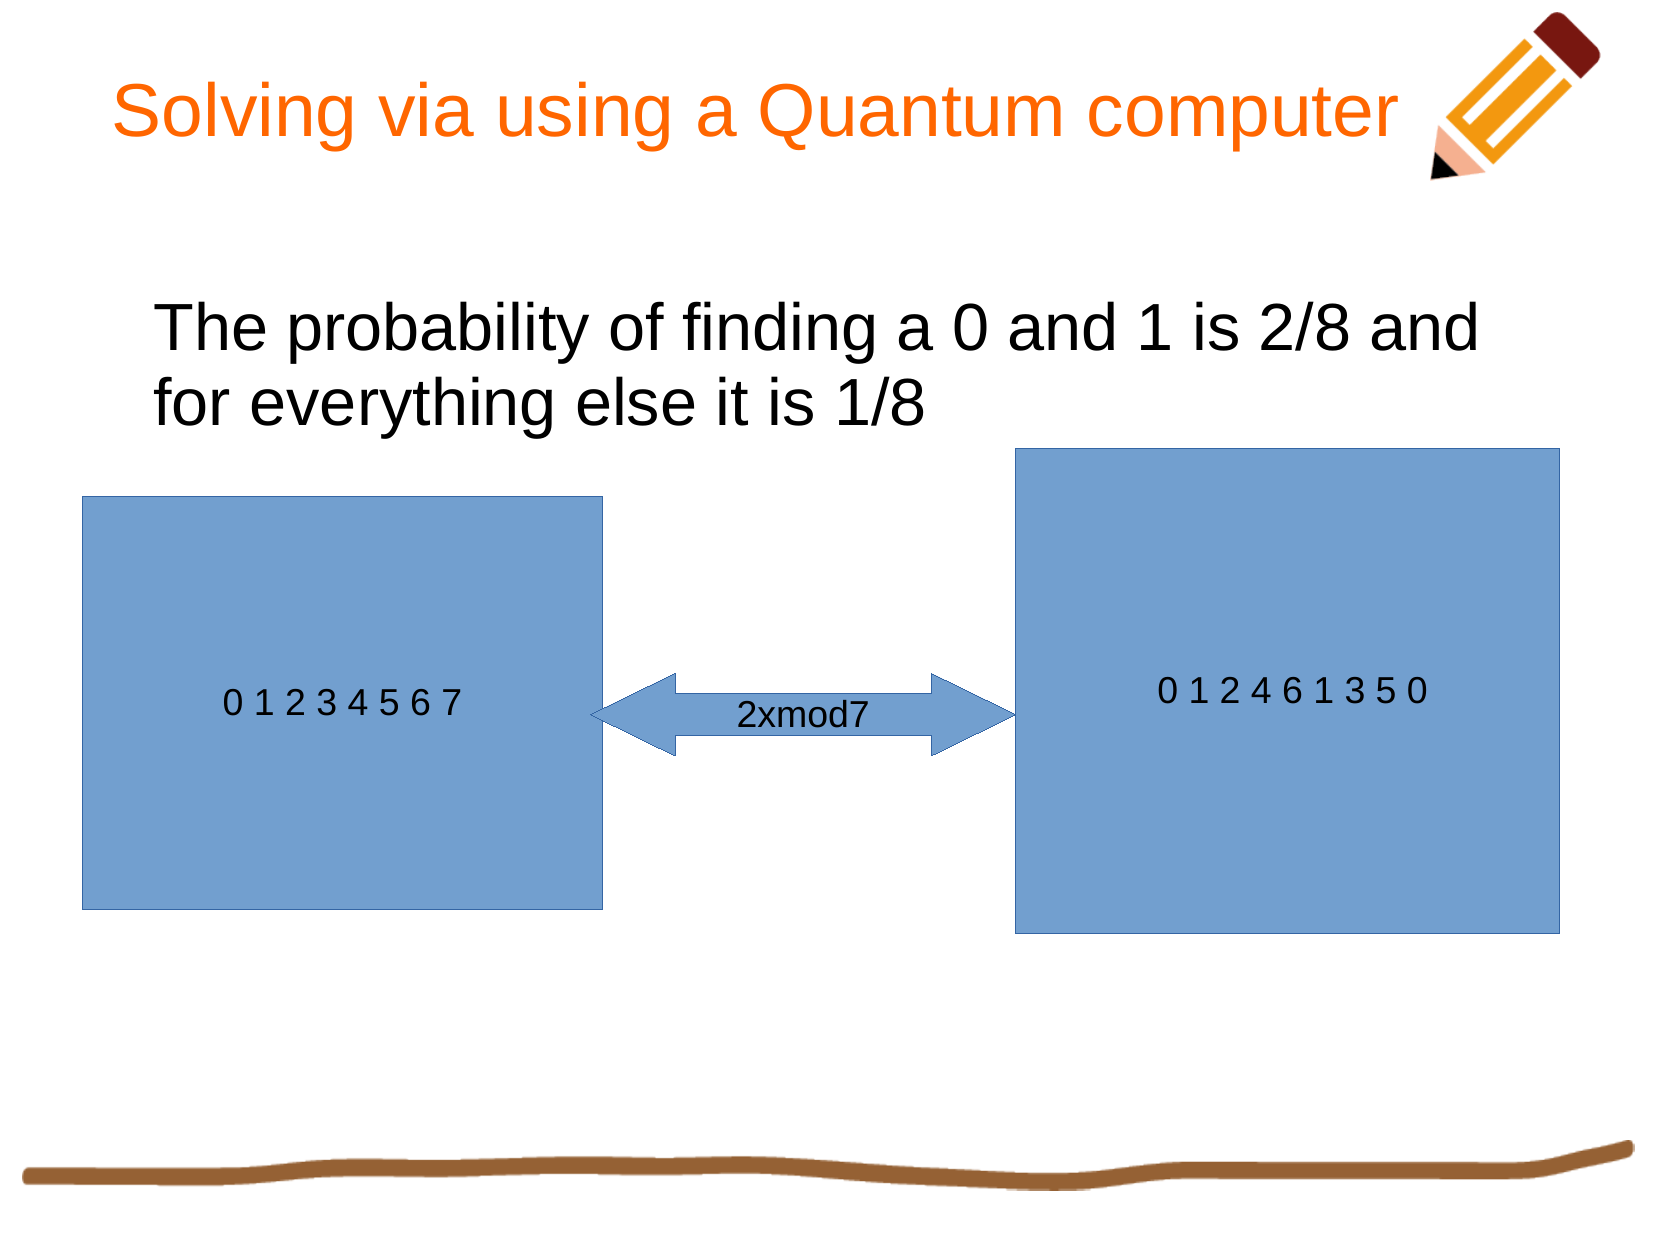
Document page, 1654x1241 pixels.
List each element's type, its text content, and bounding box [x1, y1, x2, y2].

text_box 2xmod7 [590, 673, 1015, 756]
text_box 0 1 2 3 4 5 6 7 [82, 496, 603, 910]
picture [22, 1140, 1635, 1191]
list The probability of finding a 0 and 1 is 2/8 and for everything else it is 1/8 [82, 290, 1571, 1122]
picture [1430, 12, 1601, 181]
title Solving via using a Quantum computer [82, 49, 1430, 172]
text_box 0 1 2 4 6 1 3 5 0 [1015, 448, 1560, 934]
